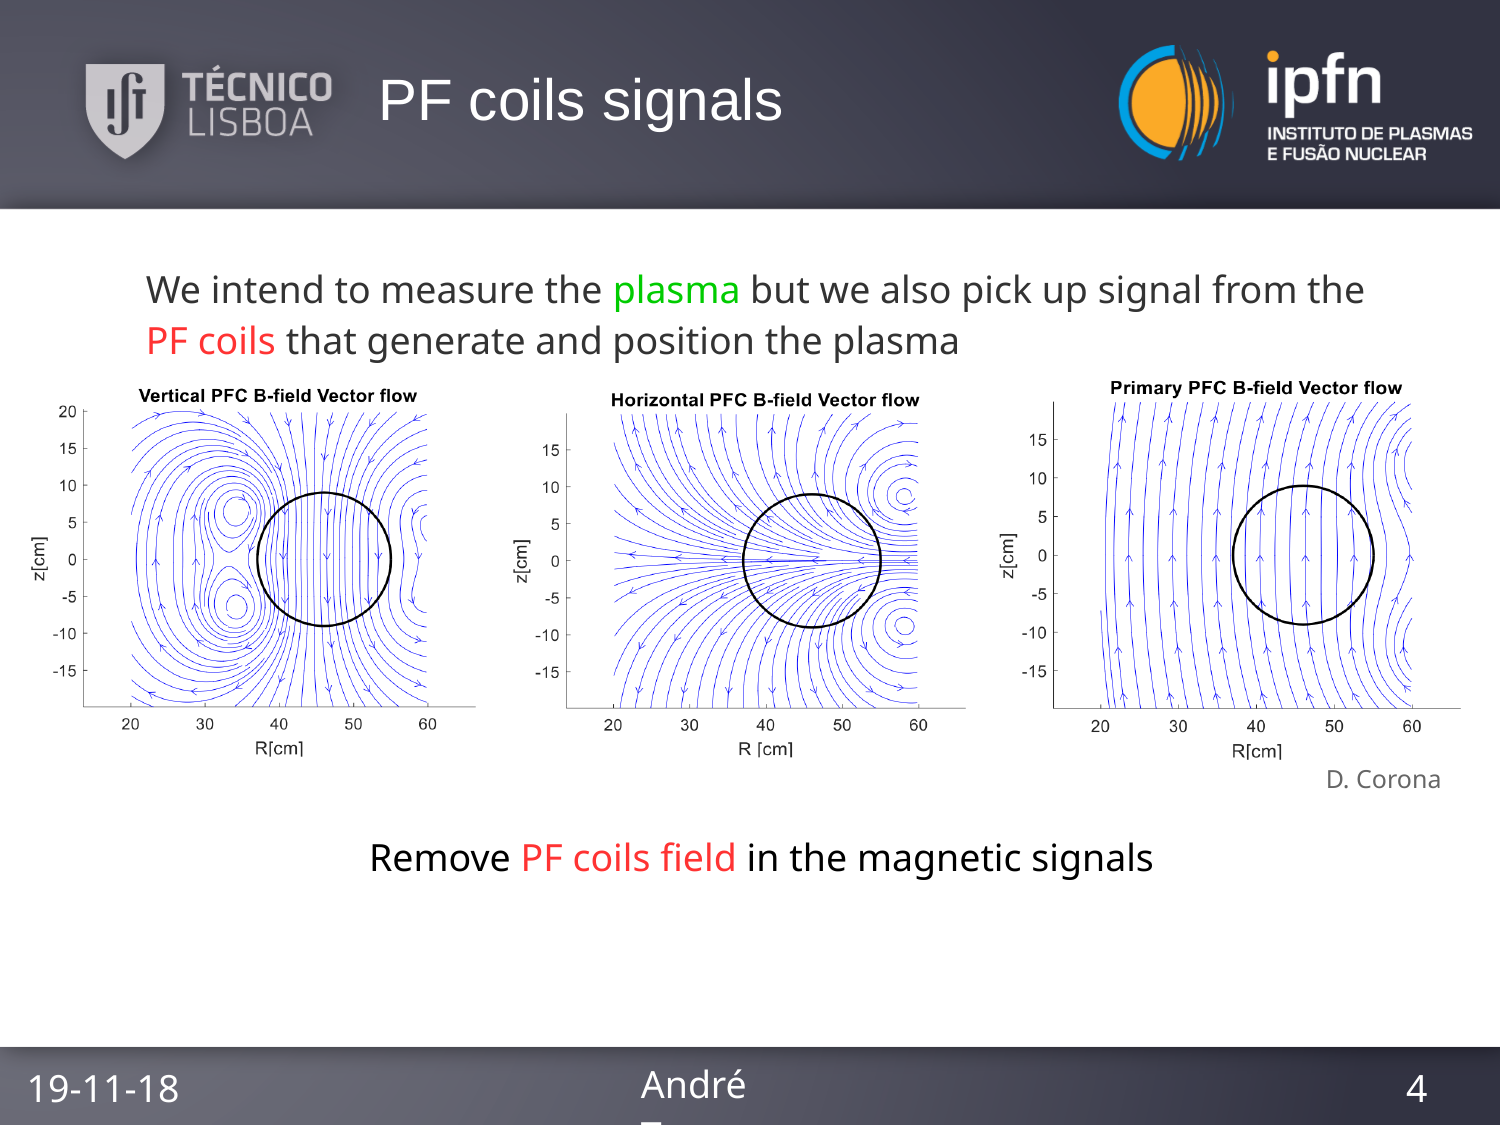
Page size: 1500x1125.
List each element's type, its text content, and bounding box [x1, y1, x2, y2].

text_box Remove PF coils field in the magnetic signals [354, 823, 1264, 934]
title PF coils signals [362, 23, 1087, 178]
text_box D. Corona [1311, 755, 1477, 827]
picture [0, 0, 1500, 1125]
list We intend to measure the plasma but we also pick up signal from the PF coils that generate and position the plasma [75, 263, 1418, 378]
